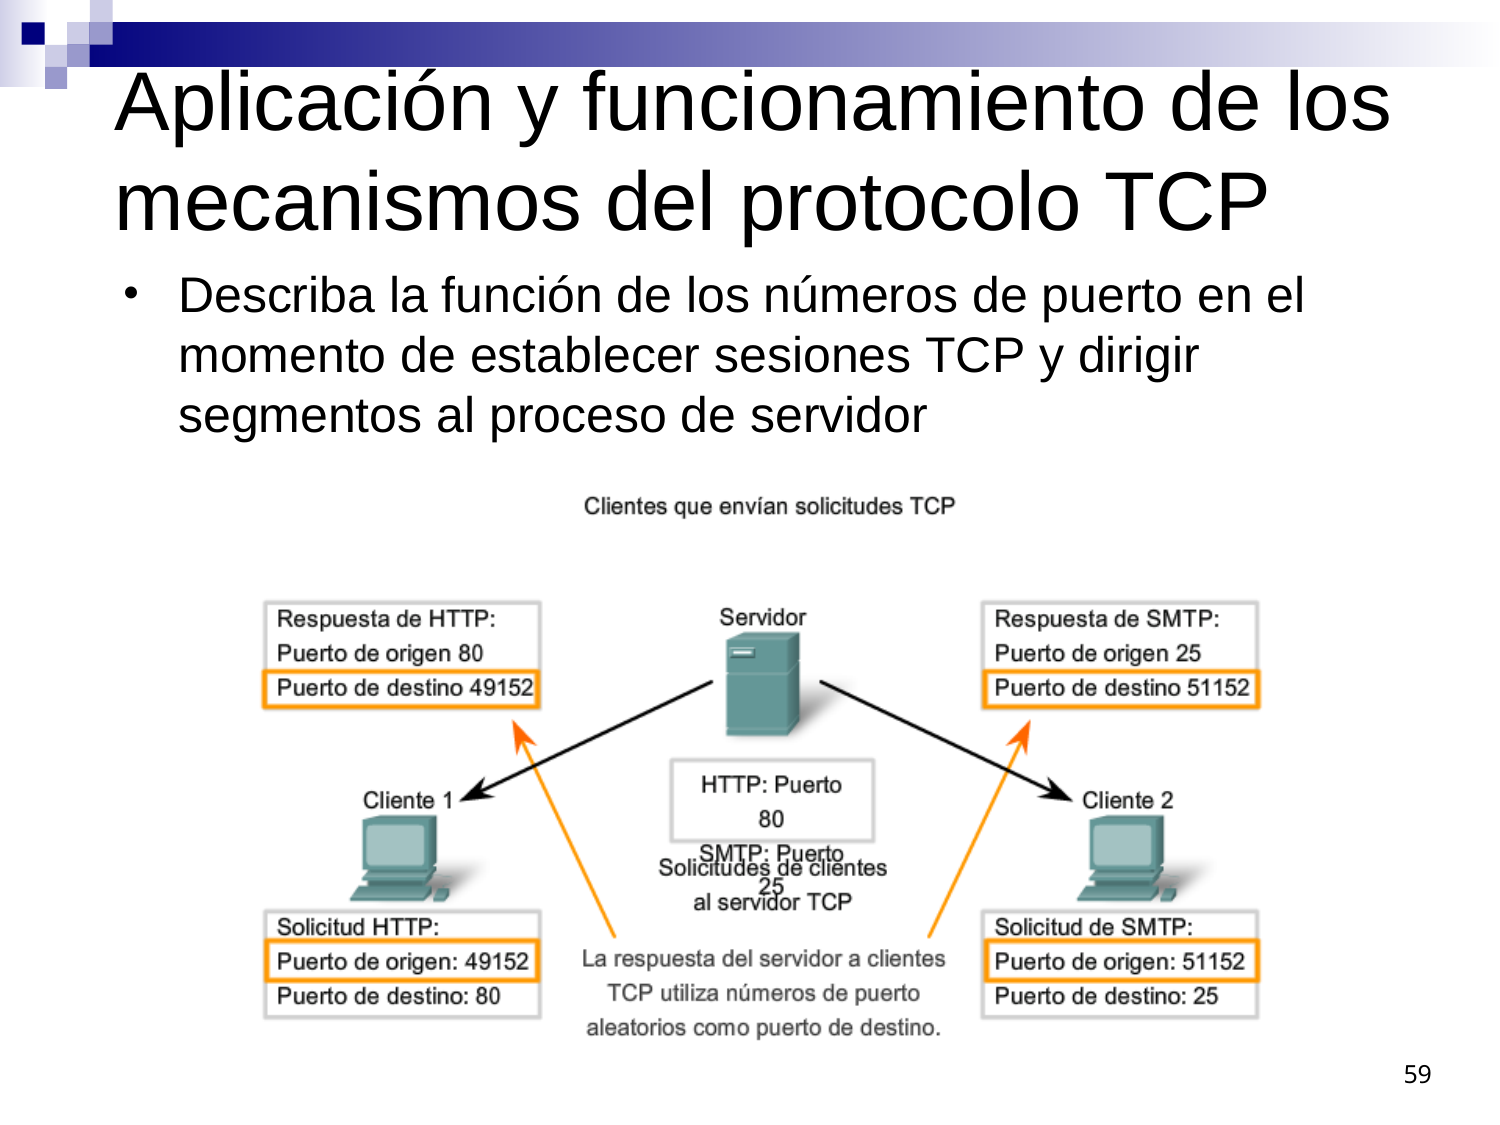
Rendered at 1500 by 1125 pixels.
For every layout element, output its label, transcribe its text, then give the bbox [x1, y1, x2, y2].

text_box Describa la función de los números de puerto en el momento de establecer sesiones TCP y dirigir segmentos al proceso de servidor [107, 254, 1468, 1088]
picture [224, 480, 1292, 1056]
text_box <número> [1074, 1025, 1447, 1101]
text_box Aplicación y funcionamiento de los mecanismos del protocolo TCP [100, 39, 1437, 255]
